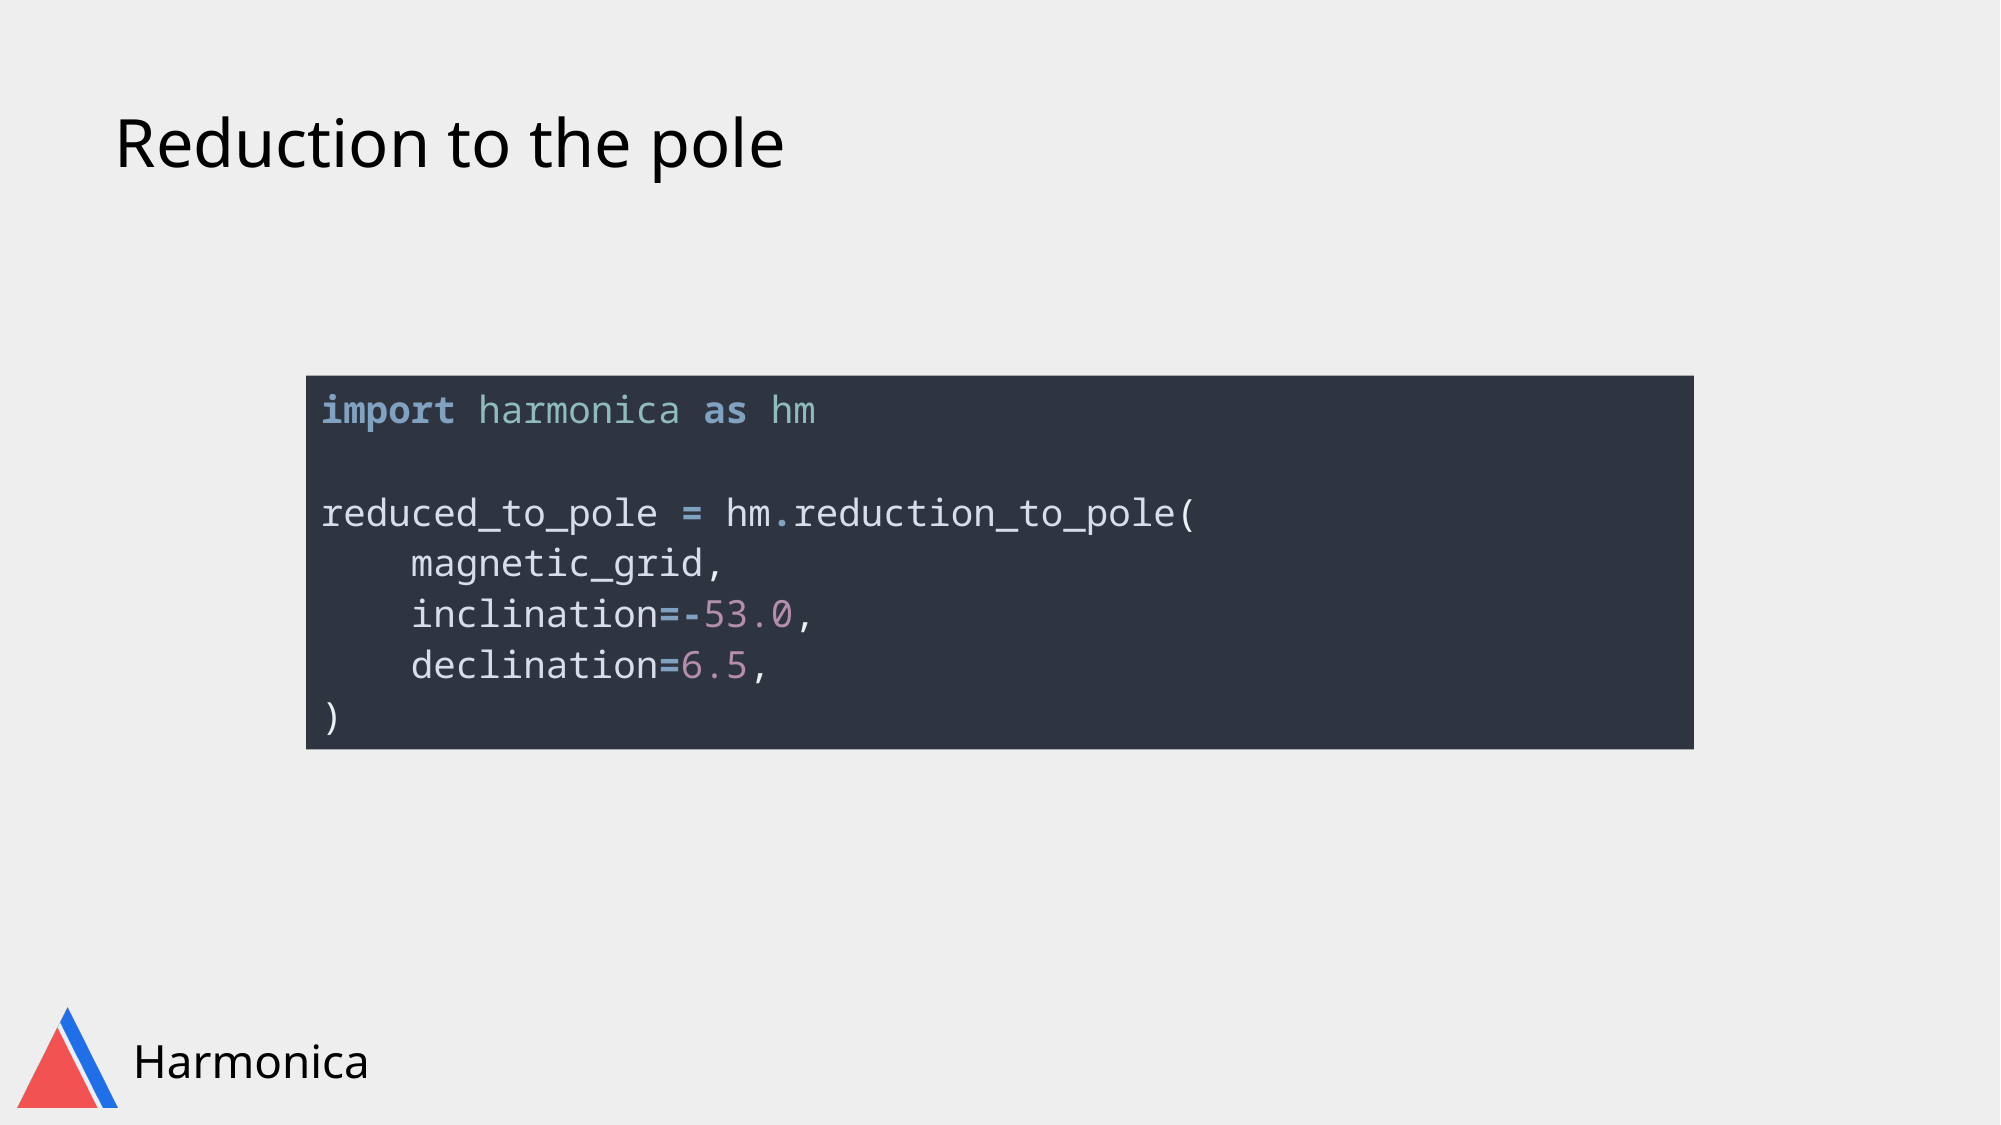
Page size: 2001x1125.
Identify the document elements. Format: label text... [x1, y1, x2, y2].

text_box import harmonica as hm reduced_to_pole = hm.reduction_to_pole( magnetic_grid, inclination=-53.0, declination=6.5, ) [306, 375, 1694, 750]
text_box Harmonica [118, 1021, 532, 1093]
picture [17, 1007, 118, 1108]
text_box Reduction to the pole [99, 88, 1872, 185]
